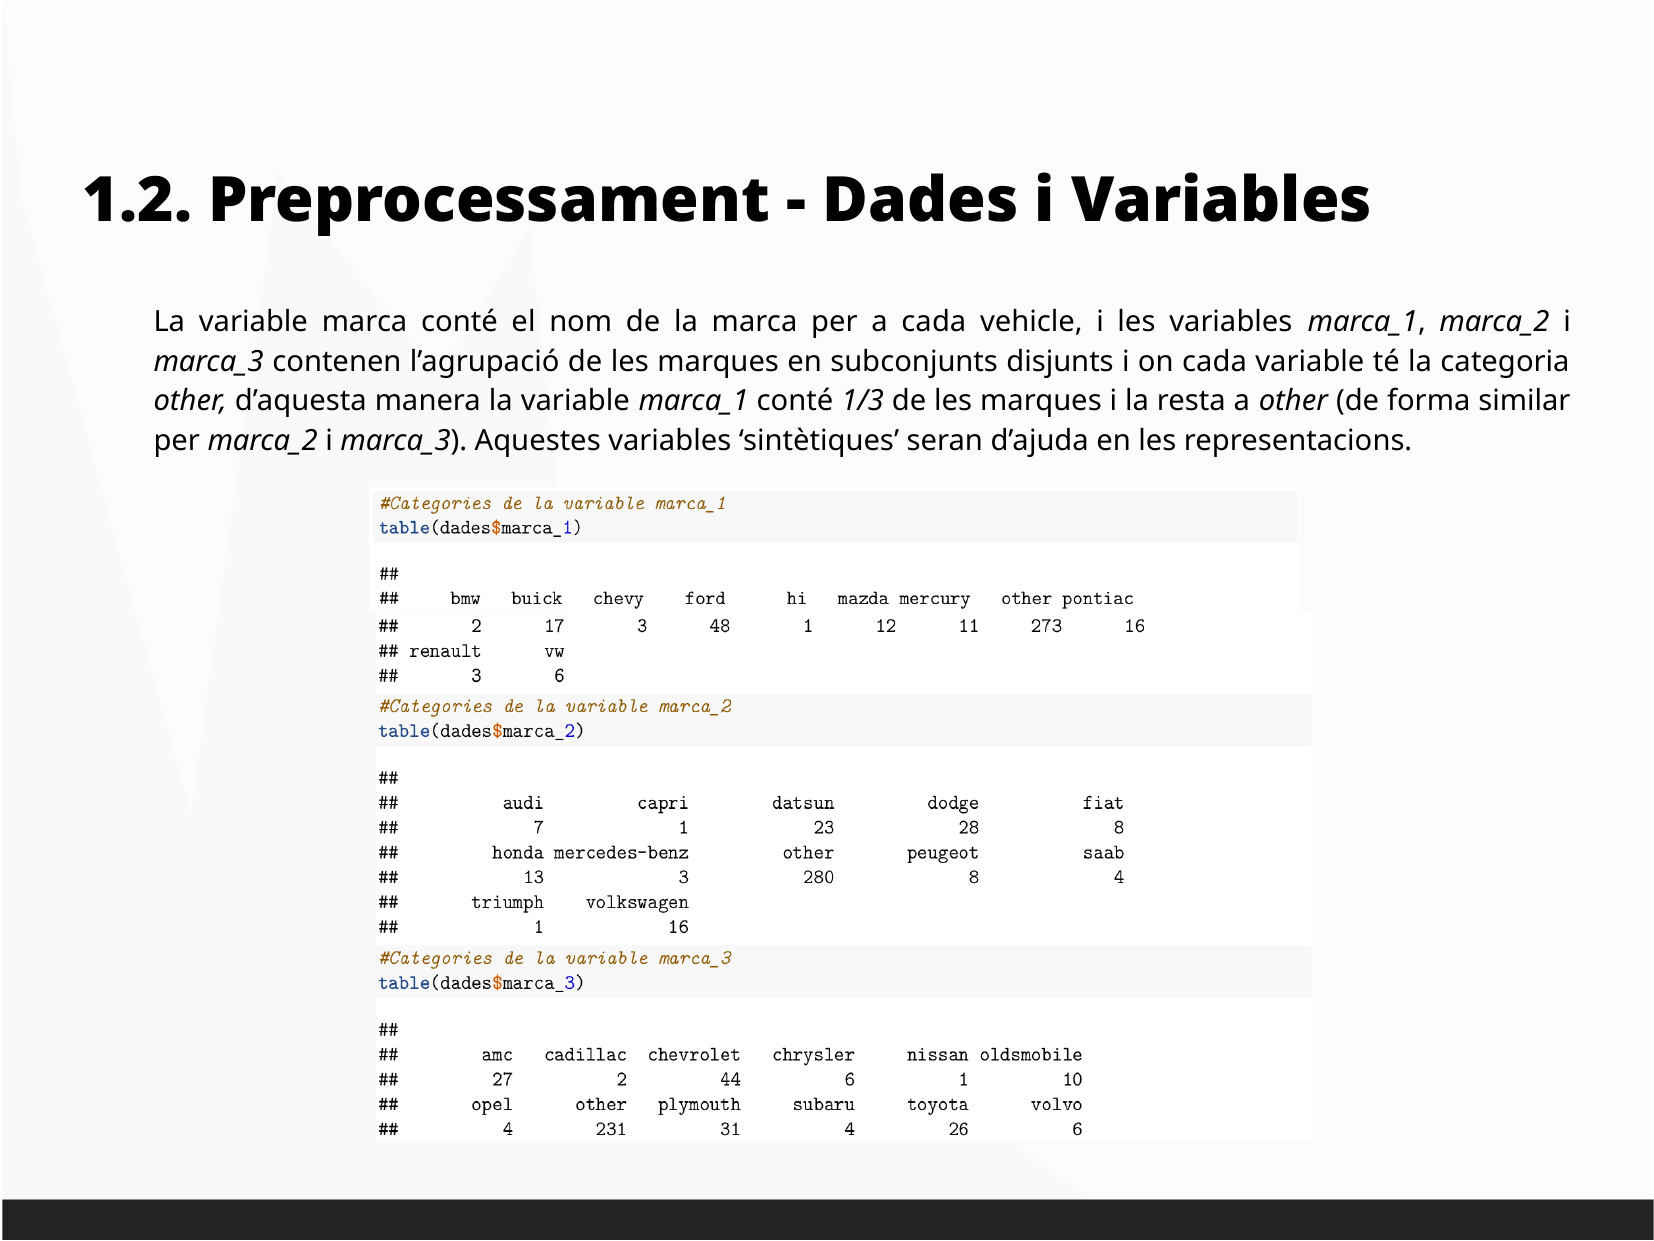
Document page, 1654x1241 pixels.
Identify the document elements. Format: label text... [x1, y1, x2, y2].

picture [2, 0, 1654, 1241]
title 1.2. Preprocessament - Dades i Variables [82, 132, 1571, 263]
list La variable marca conté el nom de la marca per a cada vehicle, i les variables marca_1, marca_2 i marca_3 contenen l’agrupació de les marques en subconjunts disjunts i on cada variable té la categoria other, d’aquesta manera la variable marca_1 conté 1/3 de les marques i la resta a other (de forma similar per marca_2 i marca_3). Aquestes variables ‘sintètiques’ seran d’ajuda en les representacions. [82, 300, 1571, 1163]
